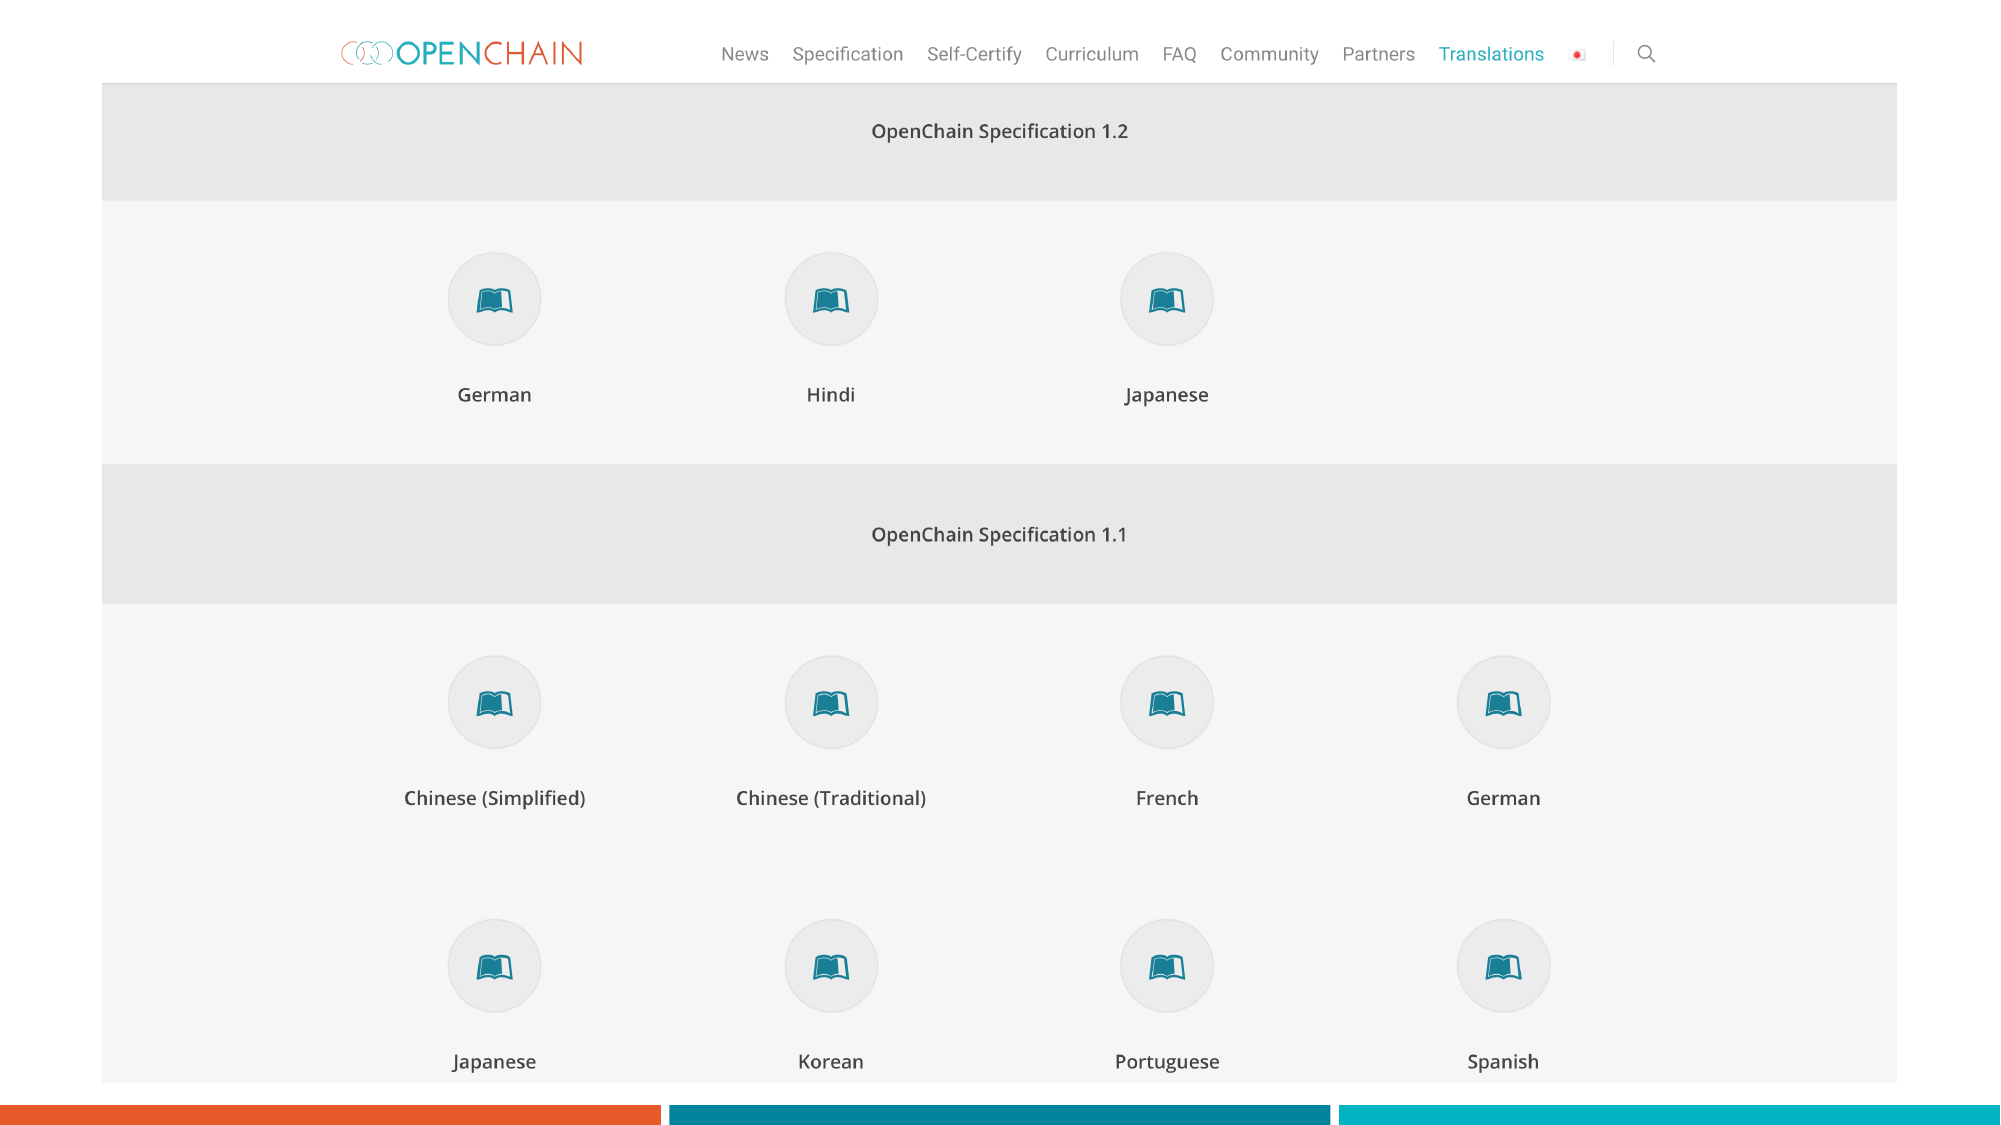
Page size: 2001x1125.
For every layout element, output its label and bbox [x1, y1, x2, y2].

picture [102, 25, 1897, 1083]
